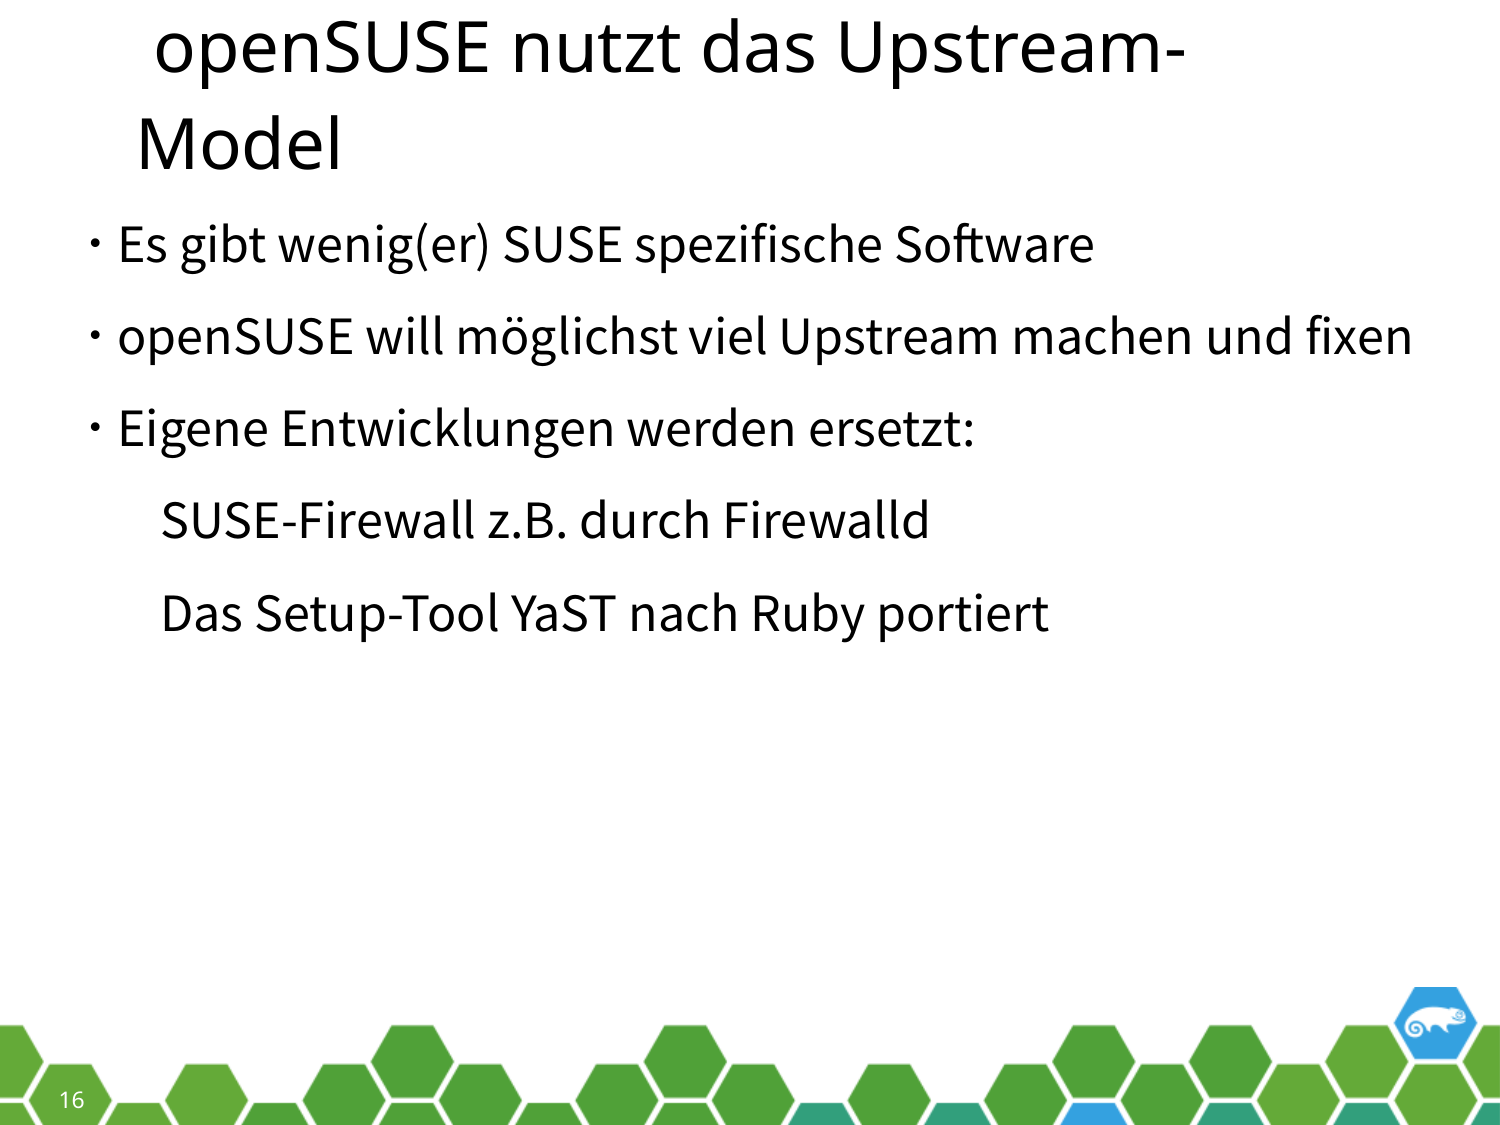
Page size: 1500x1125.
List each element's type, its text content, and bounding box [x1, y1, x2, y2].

list Es gibt wenig(er) SUSE spezifische Software openSUSE will möglichst viel Upstream machen und fixen Eigene Entwicklungen werden ersetzt: SUSE-Firewall z.B. durch Firewalld Das Setup-Tool YaST nach Ruby portiert [89, 208, 1442, 862]
picture [0, 987, 1500, 1125]
title openSUSE nutzt das Upstream-Model [135, 12, 1372, 175]
